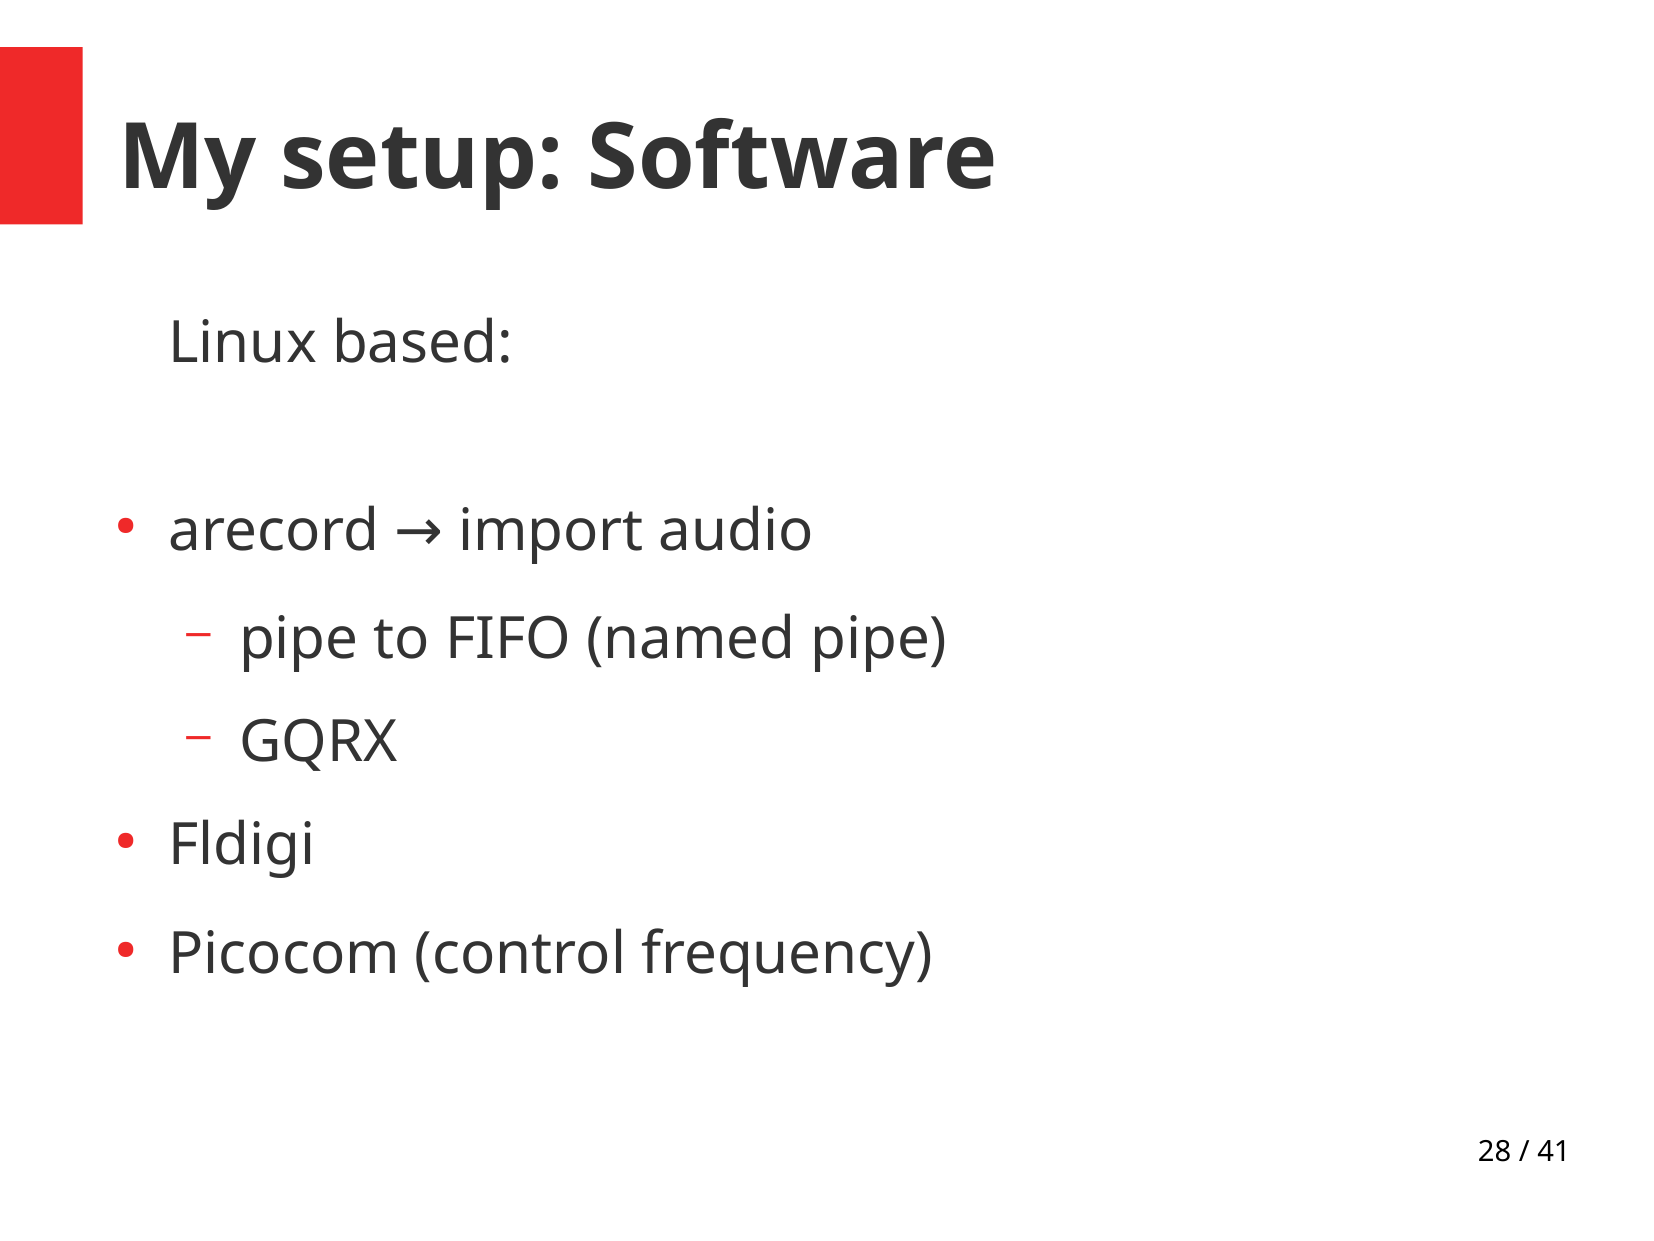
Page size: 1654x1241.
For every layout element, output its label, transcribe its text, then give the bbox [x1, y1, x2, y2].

title My setup: Software [118, 49, 1571, 257]
list Linux based: arecord → import audio pipe to FIFO (named pipe) GQRX Fldigi Picocom (control frequency) [97, 300, 1516, 1126]
